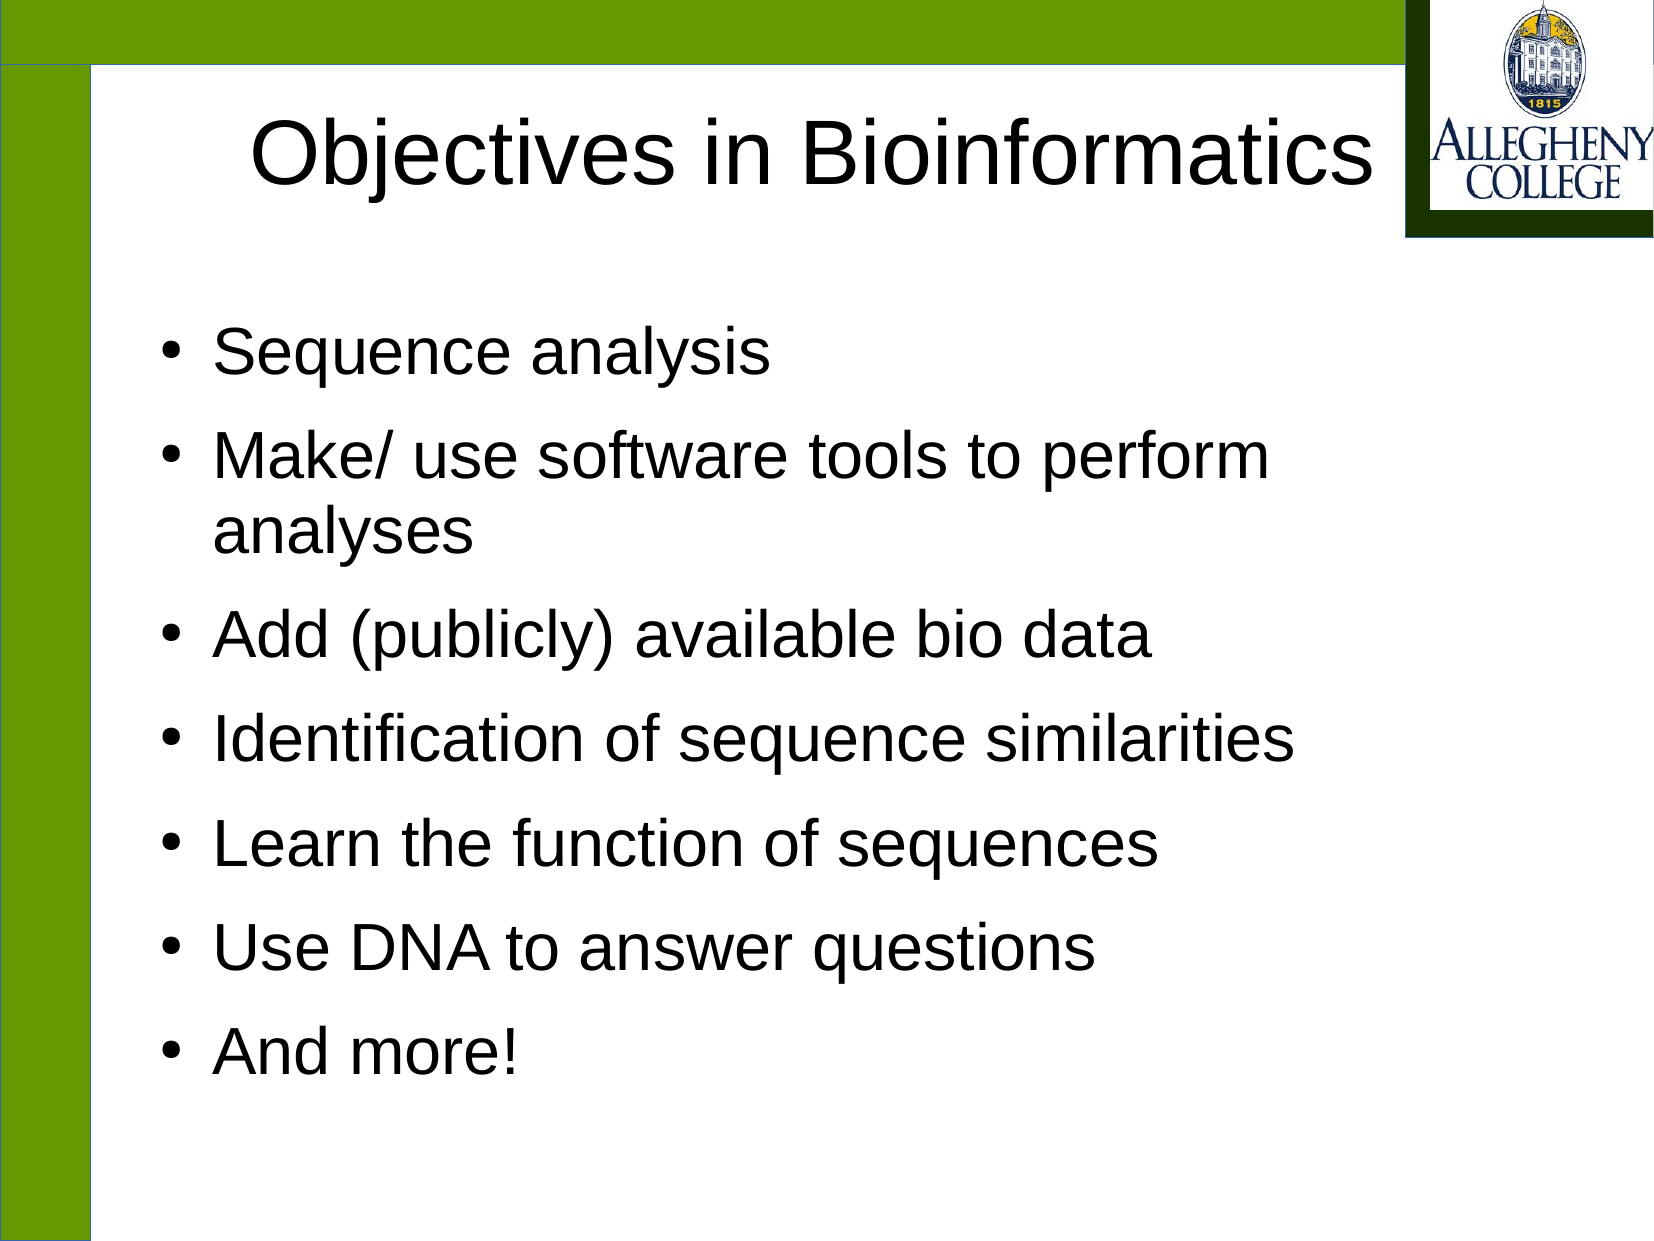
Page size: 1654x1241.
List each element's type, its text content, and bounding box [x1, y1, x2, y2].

title Objectives in Bioinformatics [112, 65, 1515, 257]
text_box [0, 0, 1654, 1241]
list Sequence analysis Make/ use software tools to perform analyses Add (publicly) available bio data Identification of sequence similarities Learn the function of sequences Use DNA to answer questions And more! [141, 313, 1531, 1194]
picture [1430, 0, 1654, 210]
